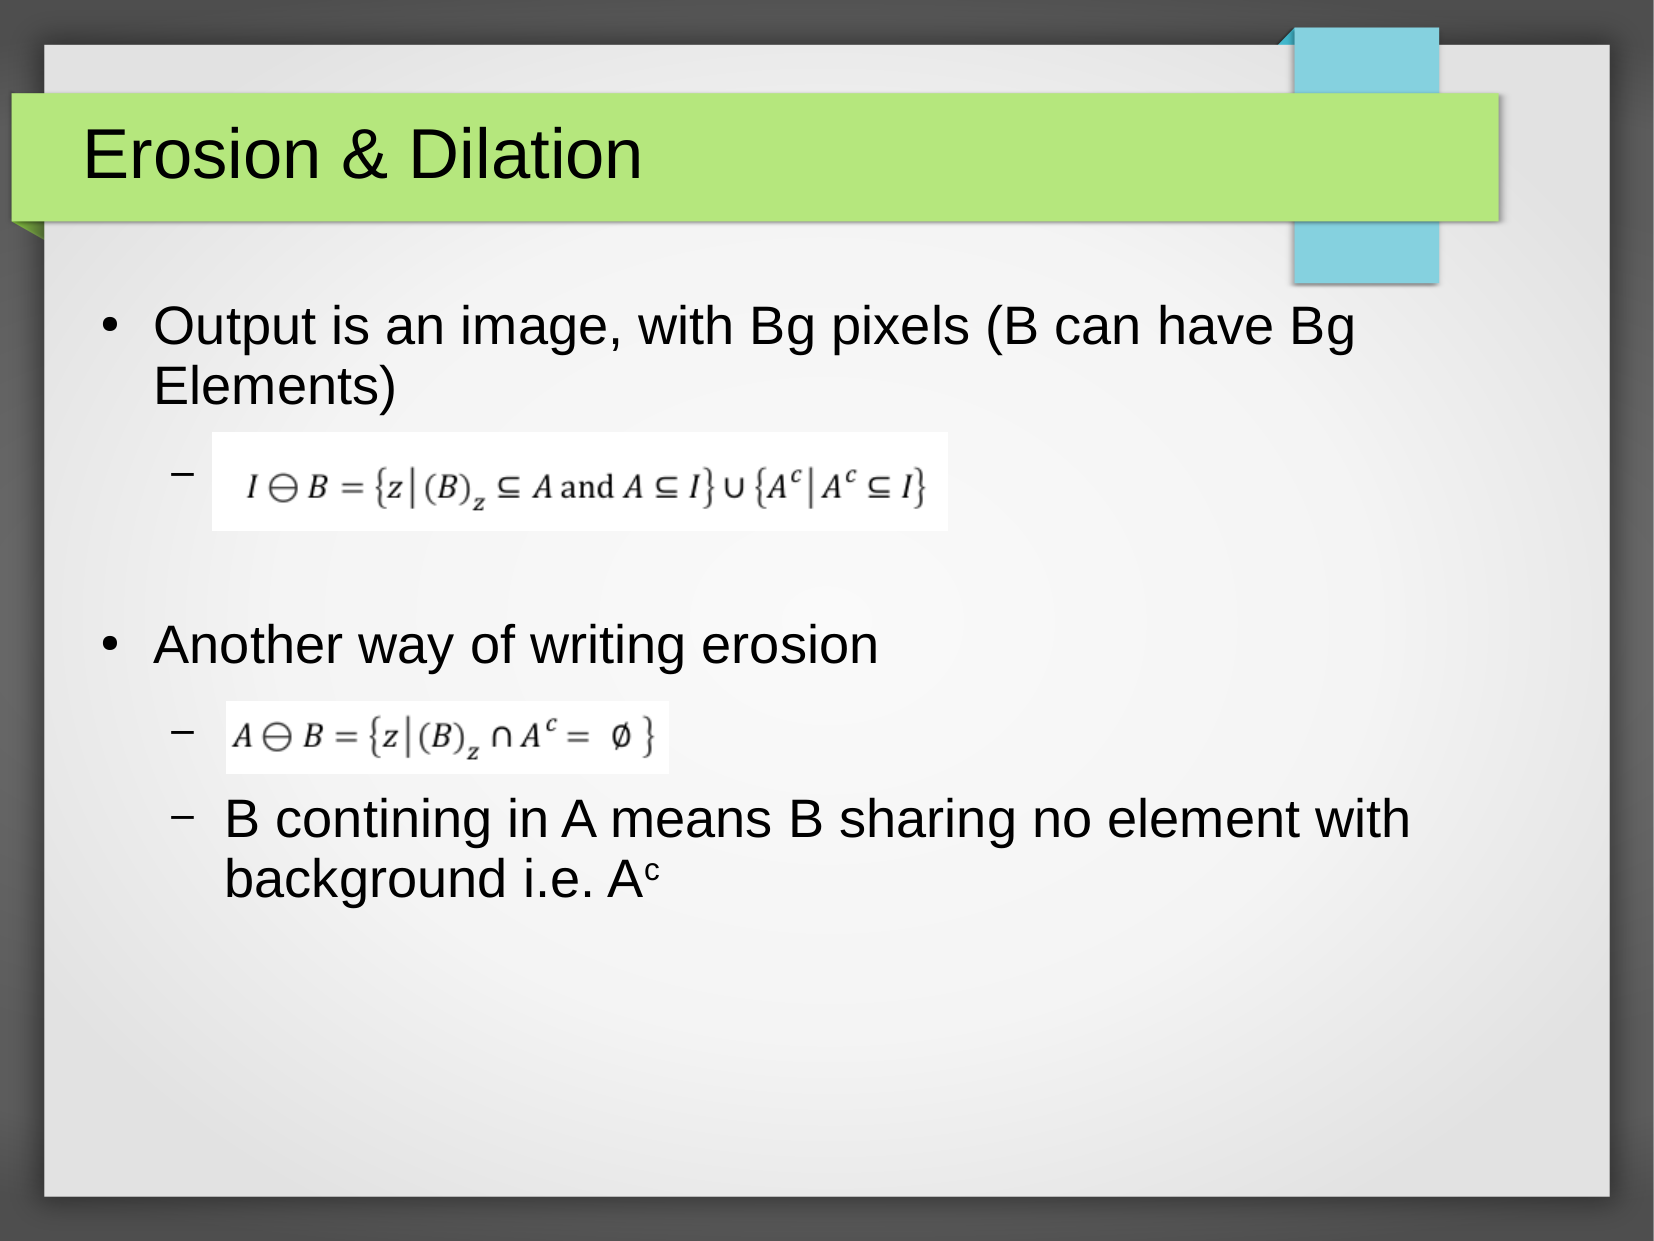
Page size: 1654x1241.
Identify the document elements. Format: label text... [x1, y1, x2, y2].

picture [0, 0, 1654, 1241]
list Output is an image, with Bg pixels (B can have Bg Elements) Another way of writing erosion B contining in A means B sharing no element with background i.e. Ac [82, 295, 1571, 1015]
title Erosion & Dilation [82, 94, 1264, 213]
